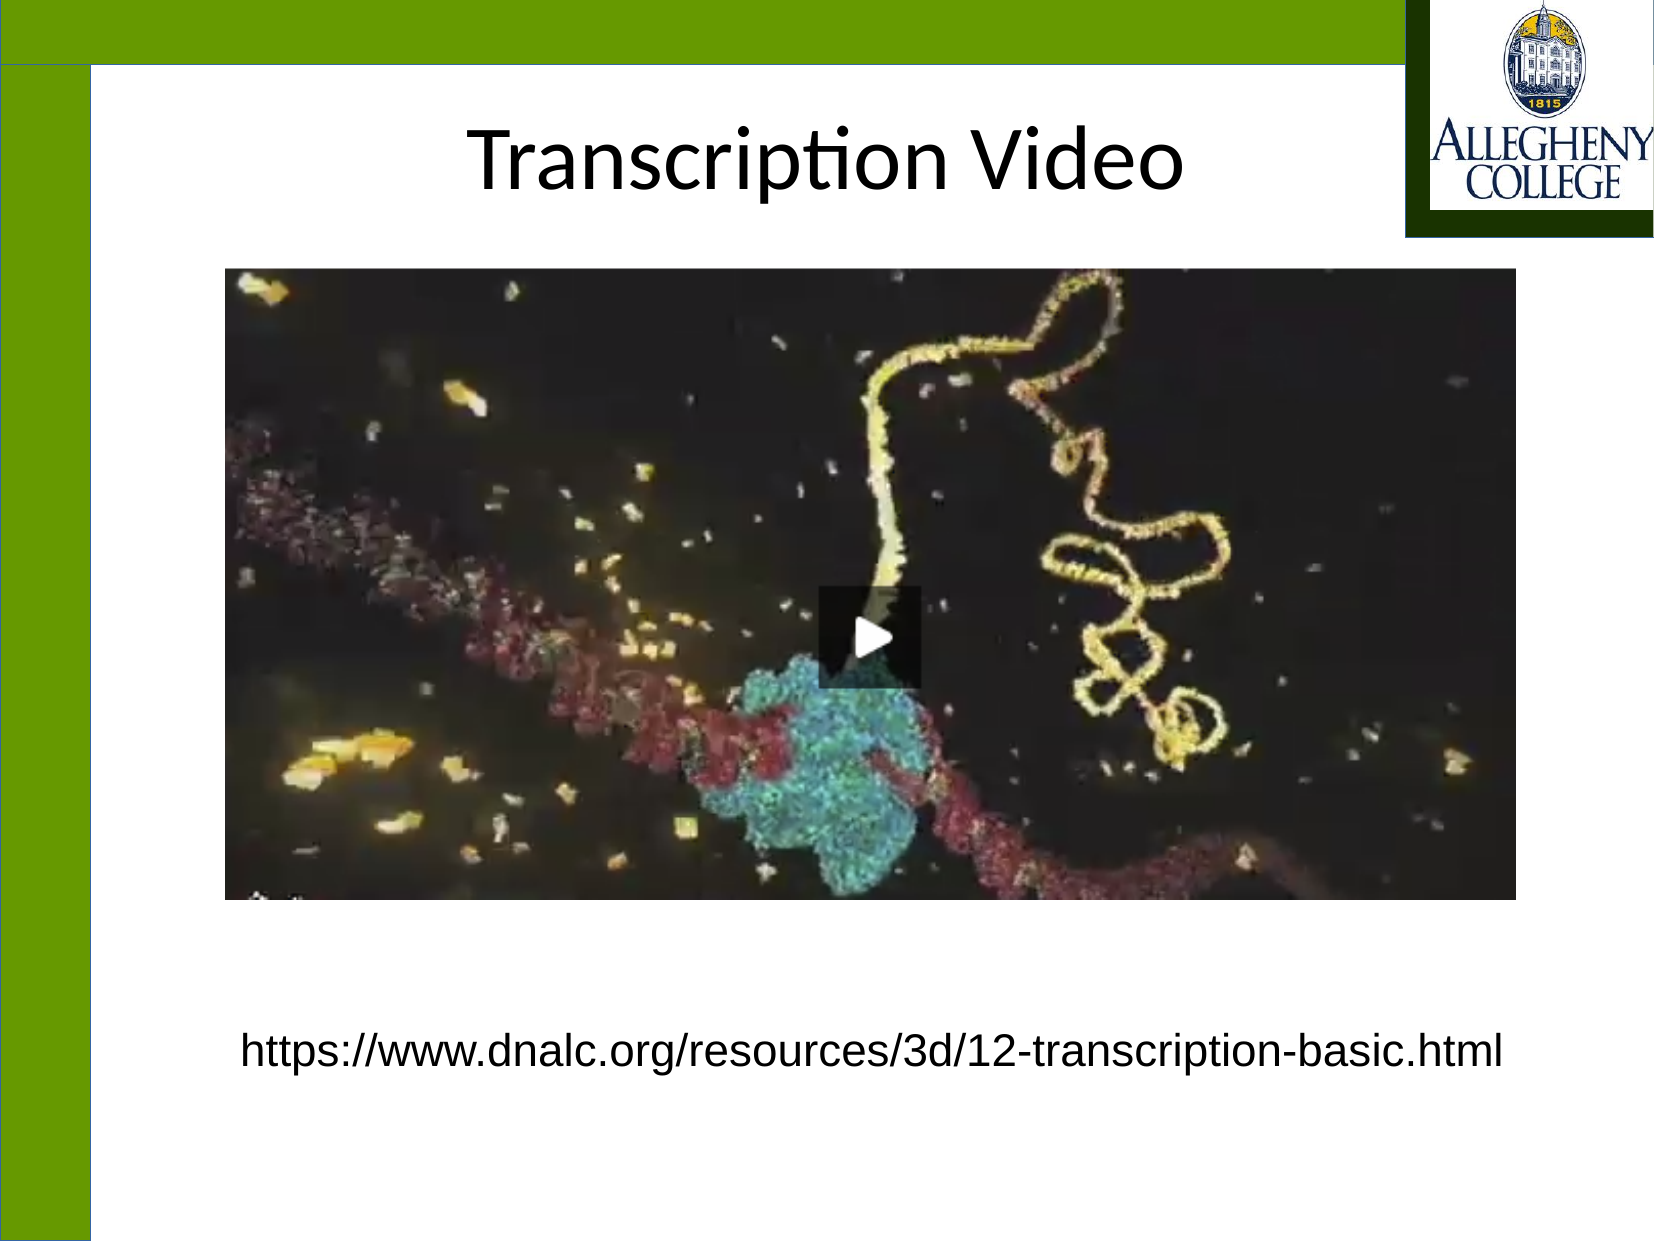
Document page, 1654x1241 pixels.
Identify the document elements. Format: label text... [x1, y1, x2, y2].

title Transcription Video [91, 65, 1571, 257]
picture [225, 267, 1516, 901]
picture [1430, 0, 1654, 210]
text_box [0, 0, 1654, 1241]
text_box https://www.dnalc.org/resources/3d/12-transcription-basic.html [225, 1017, 1531, 1120]
